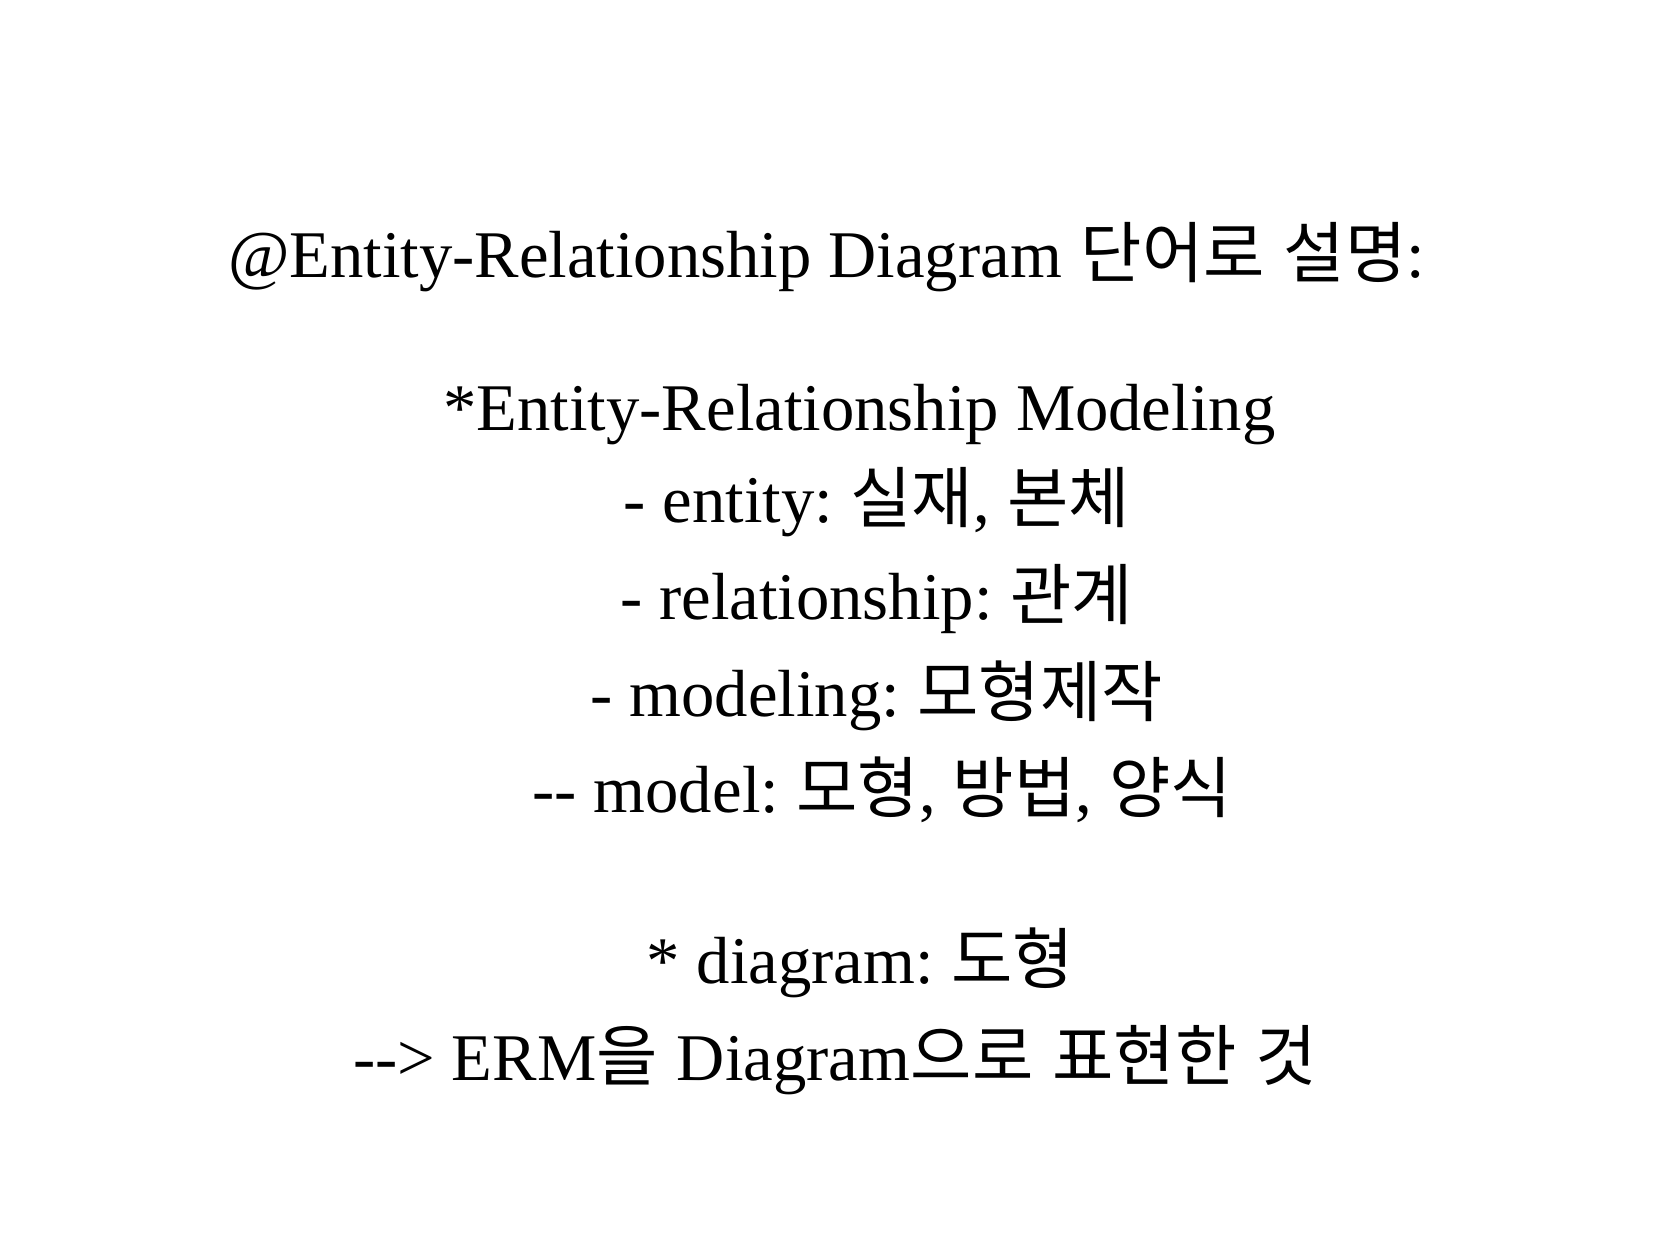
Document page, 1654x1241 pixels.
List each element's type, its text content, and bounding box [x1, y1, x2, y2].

subtitle @Entity-Relationship Diagram 단어로 설명: *Entity-Relationship Modeling - entity: 실재, 본체 - relationship: 관계 - modeling: 모형제작 -- model: 모형, 방법, 양식 * diagram: 도형 --> ERM을 Diagram으로 표현한 것 [82, 249, 1571, 1050]
